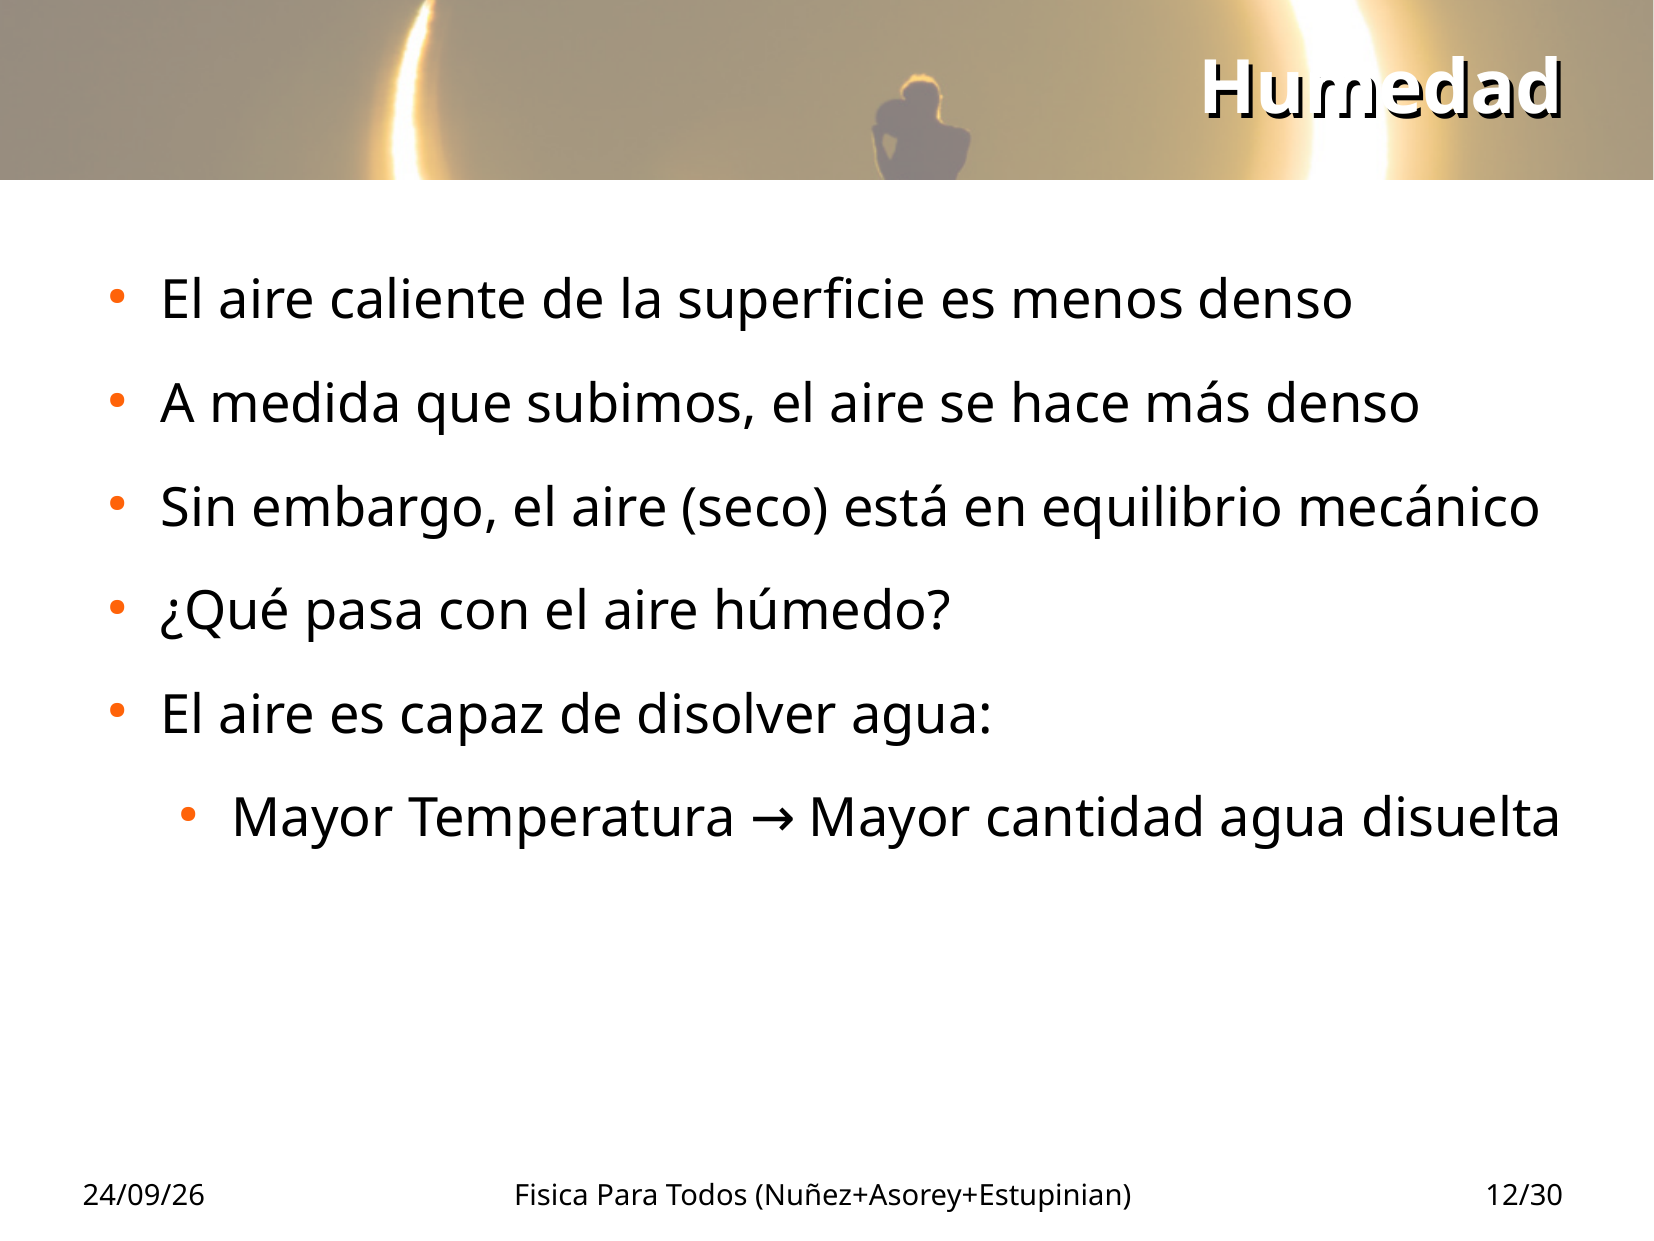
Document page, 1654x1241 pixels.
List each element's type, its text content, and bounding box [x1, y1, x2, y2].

list El aire caliente de la superficie es menos denso A medida que subimos, el aire se hace más denso Sin embargo, el aire (seco) está en equilibrio mecánico ¿Qué pasa con el aire húmedo? El aire es capaz de disolver agua: Mayor Temperatura → Mayor cantidad agua disuelta [90, 261, 1576, 1141]
title Humedad [75, 19, 1564, 151]
picture [0, 0, 1654, 180]
